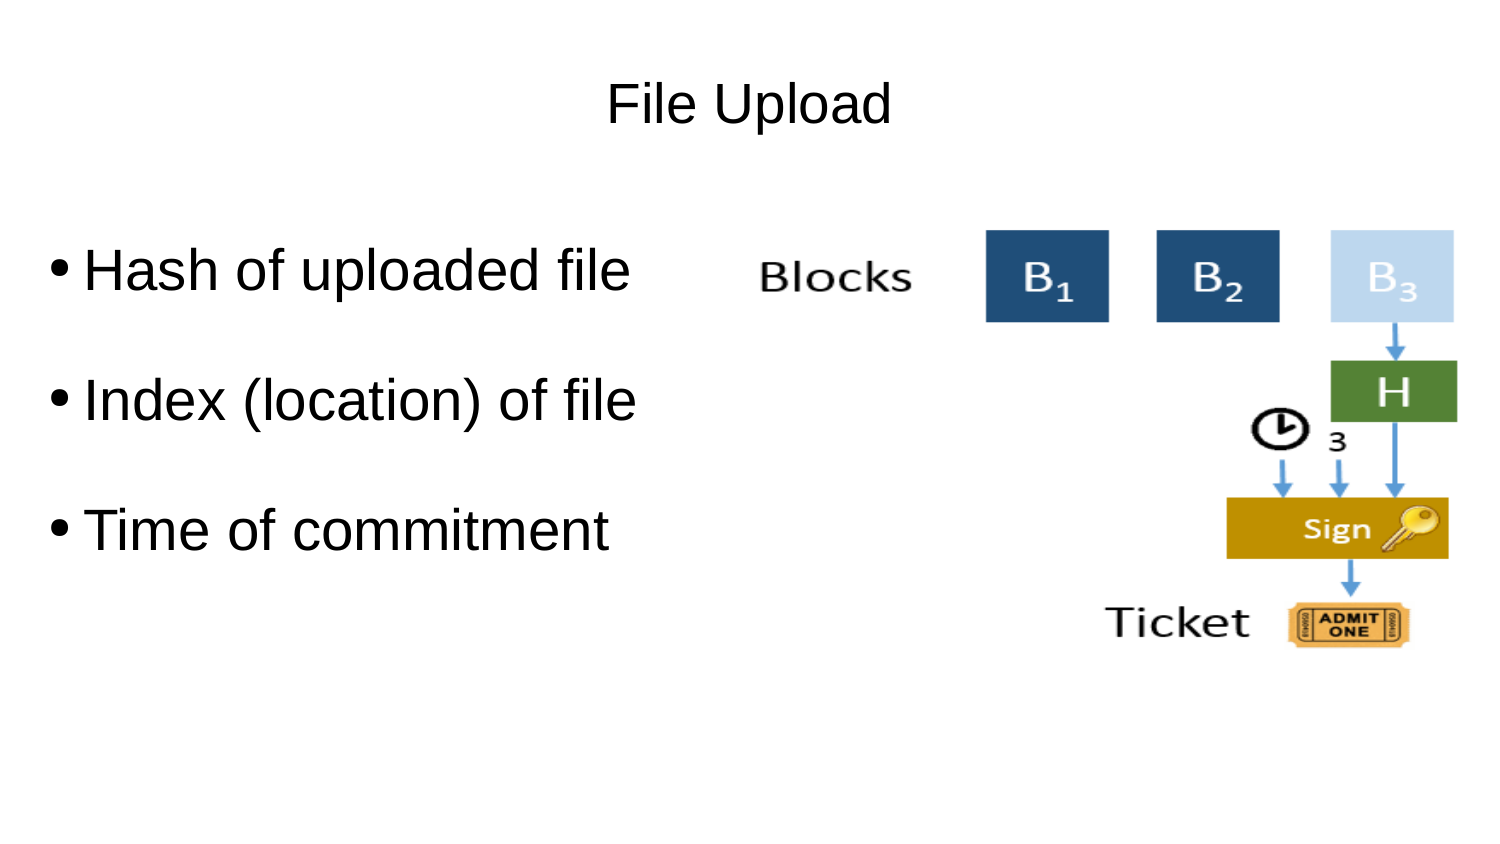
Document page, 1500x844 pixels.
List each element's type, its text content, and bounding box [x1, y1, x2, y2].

picture [744, 197, 1490, 687]
title File Upload [75, 33, 1425, 175]
text_box Hash of uploaded file Index (location) of file Time of commitment [33, 230, 741, 571]
